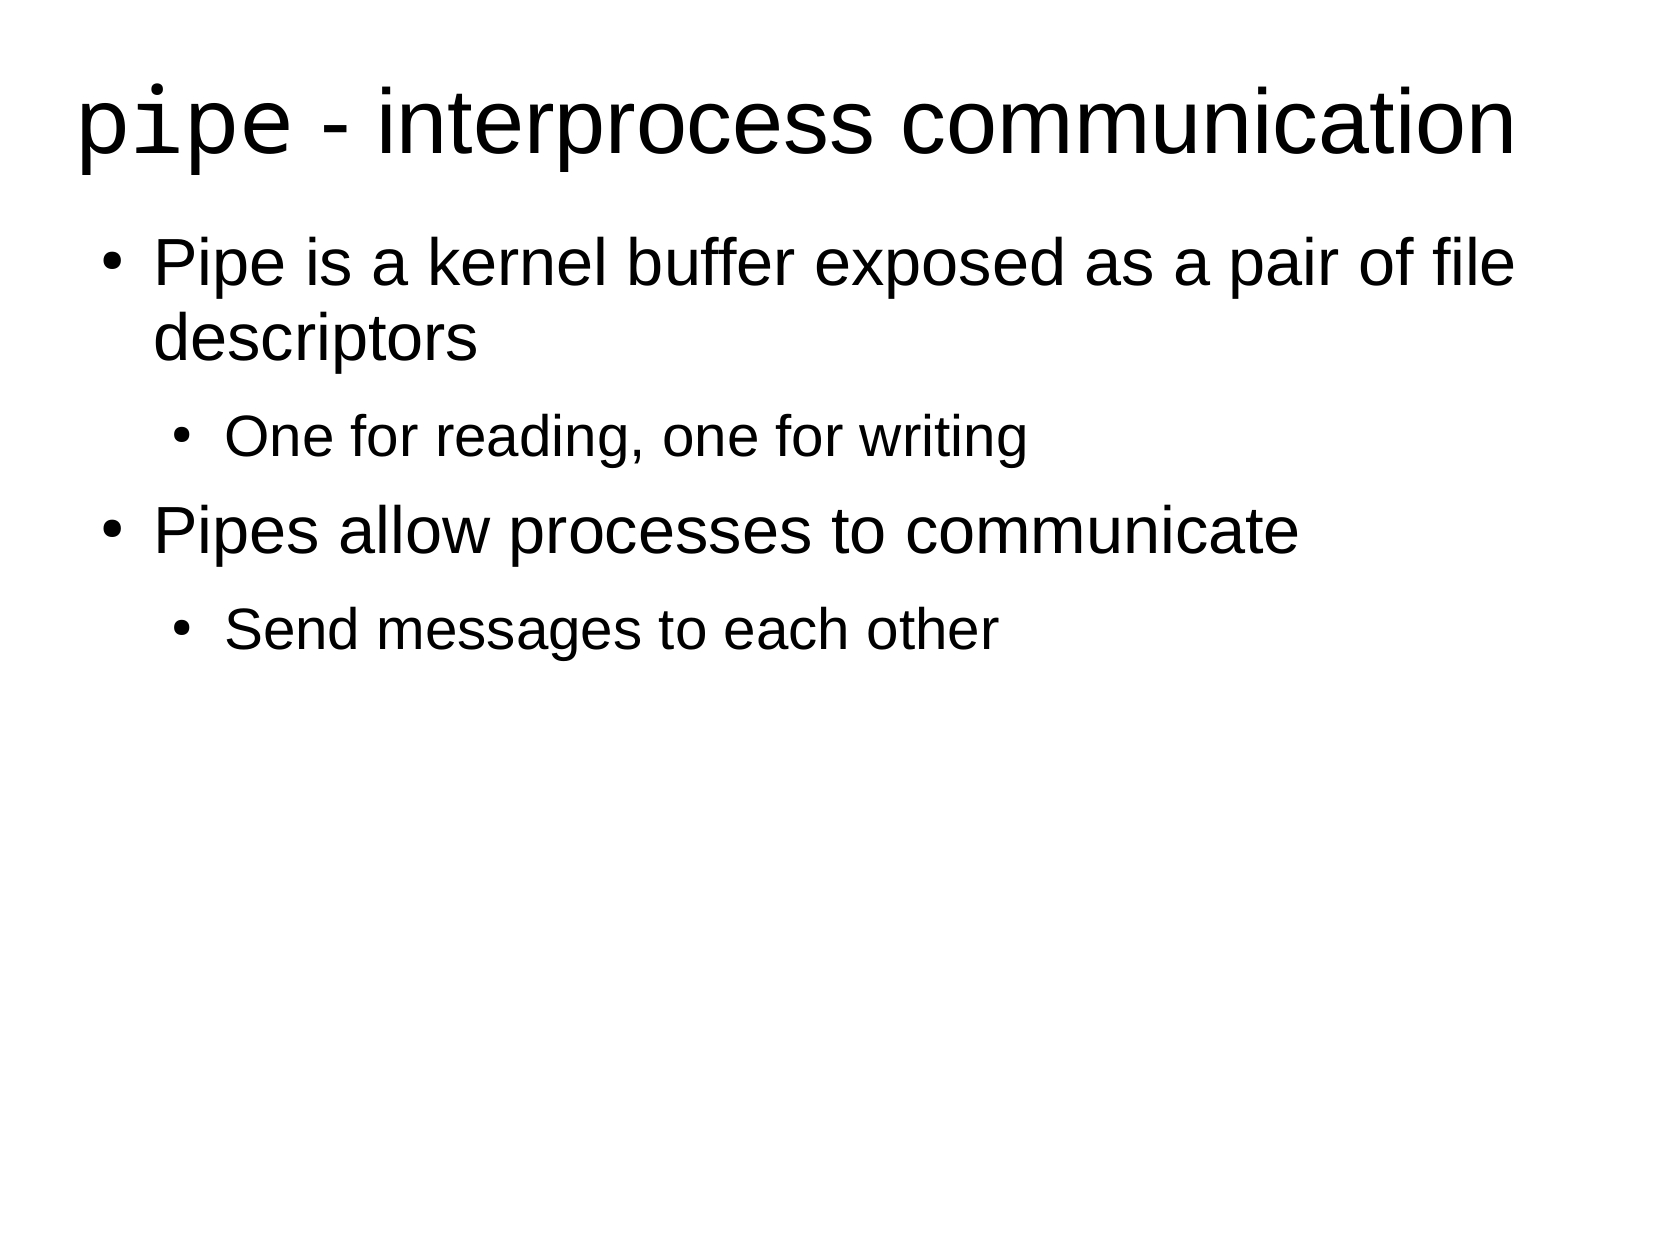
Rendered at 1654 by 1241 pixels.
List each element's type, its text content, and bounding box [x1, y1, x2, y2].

title pipe - interprocess communication [75, 49, 1538, 188]
list Pipe is a kernel buffer exposed as a pair of file descriptors One for reading, one for writing Pipes allow processes to communicate Send messages to each other [82, 225, 1571, 1163]
